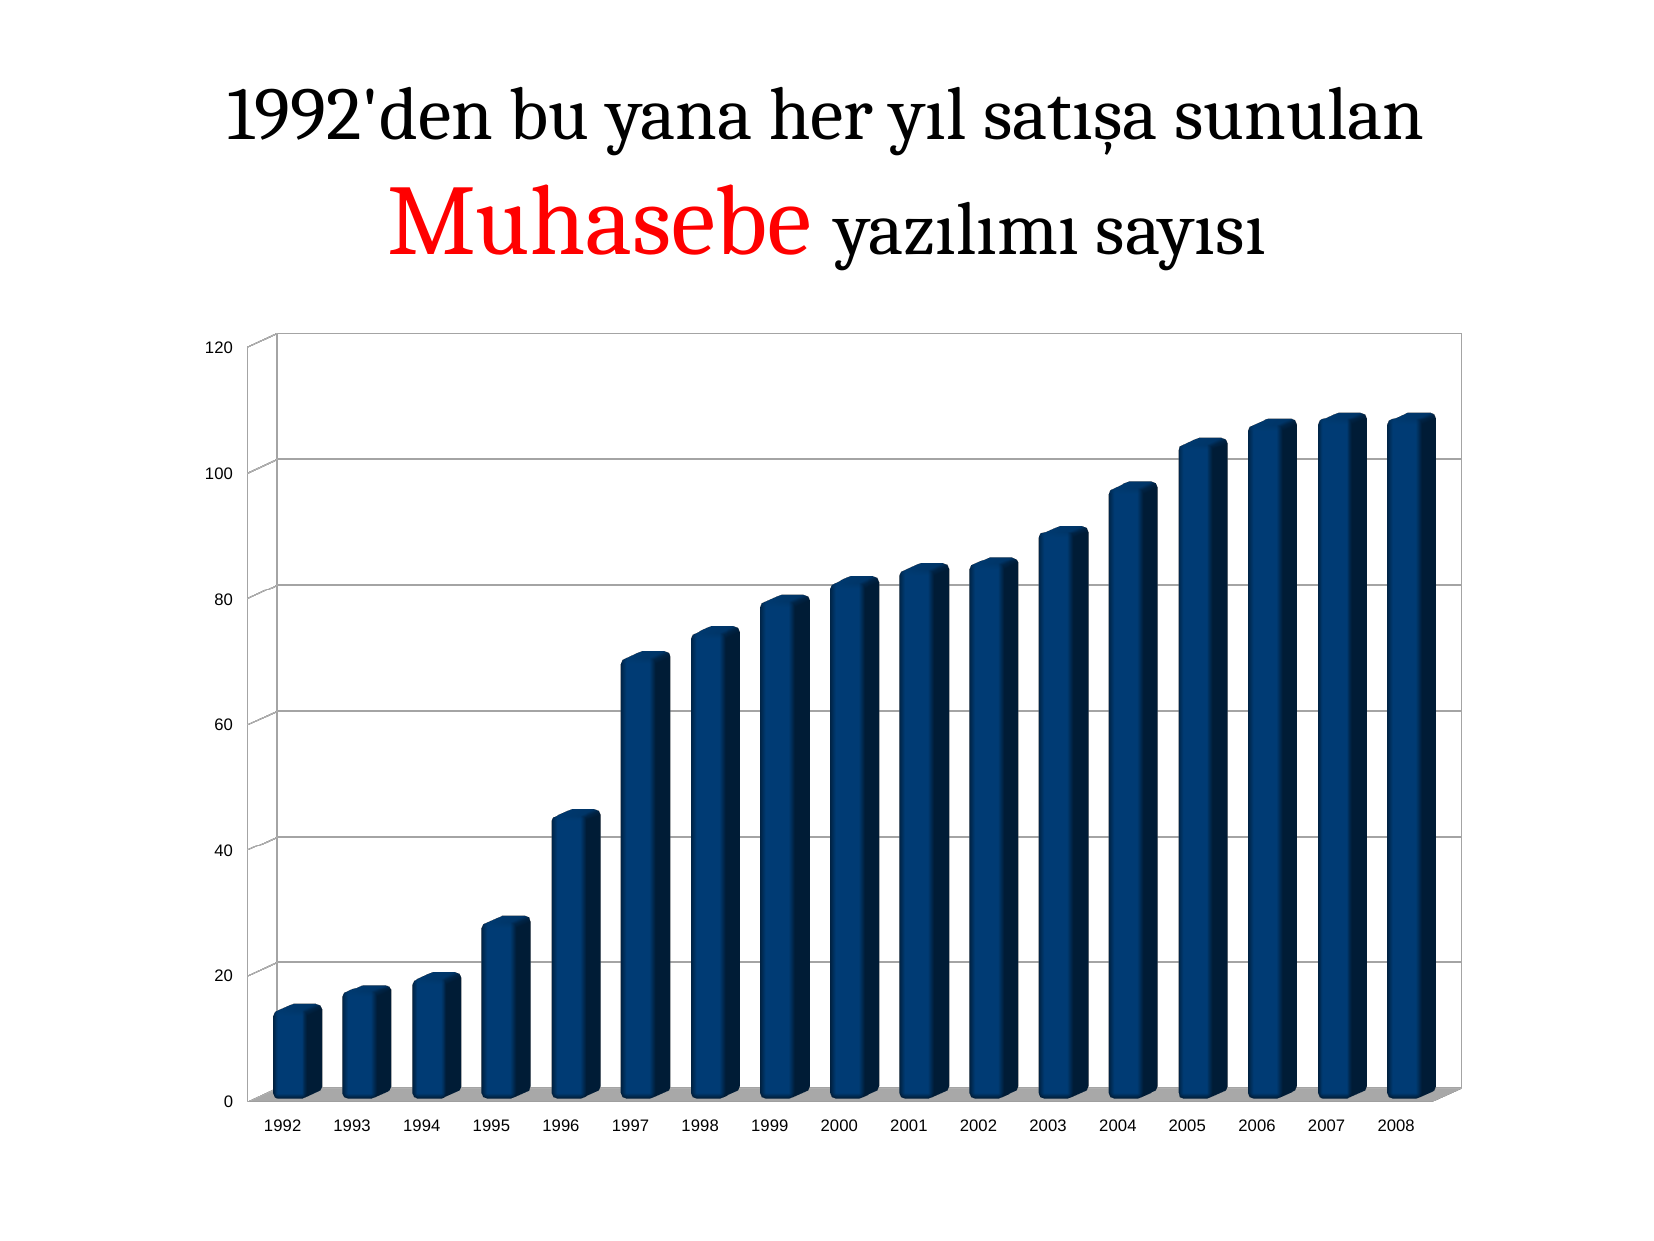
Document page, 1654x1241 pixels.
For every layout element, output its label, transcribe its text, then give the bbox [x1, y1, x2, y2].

chart [166, 317, 1501, 1152]
title 1992'den bu yana her yıl satışa sunulan Muhasebe yazılımı sayısı [82, 47, 1571, 282]
